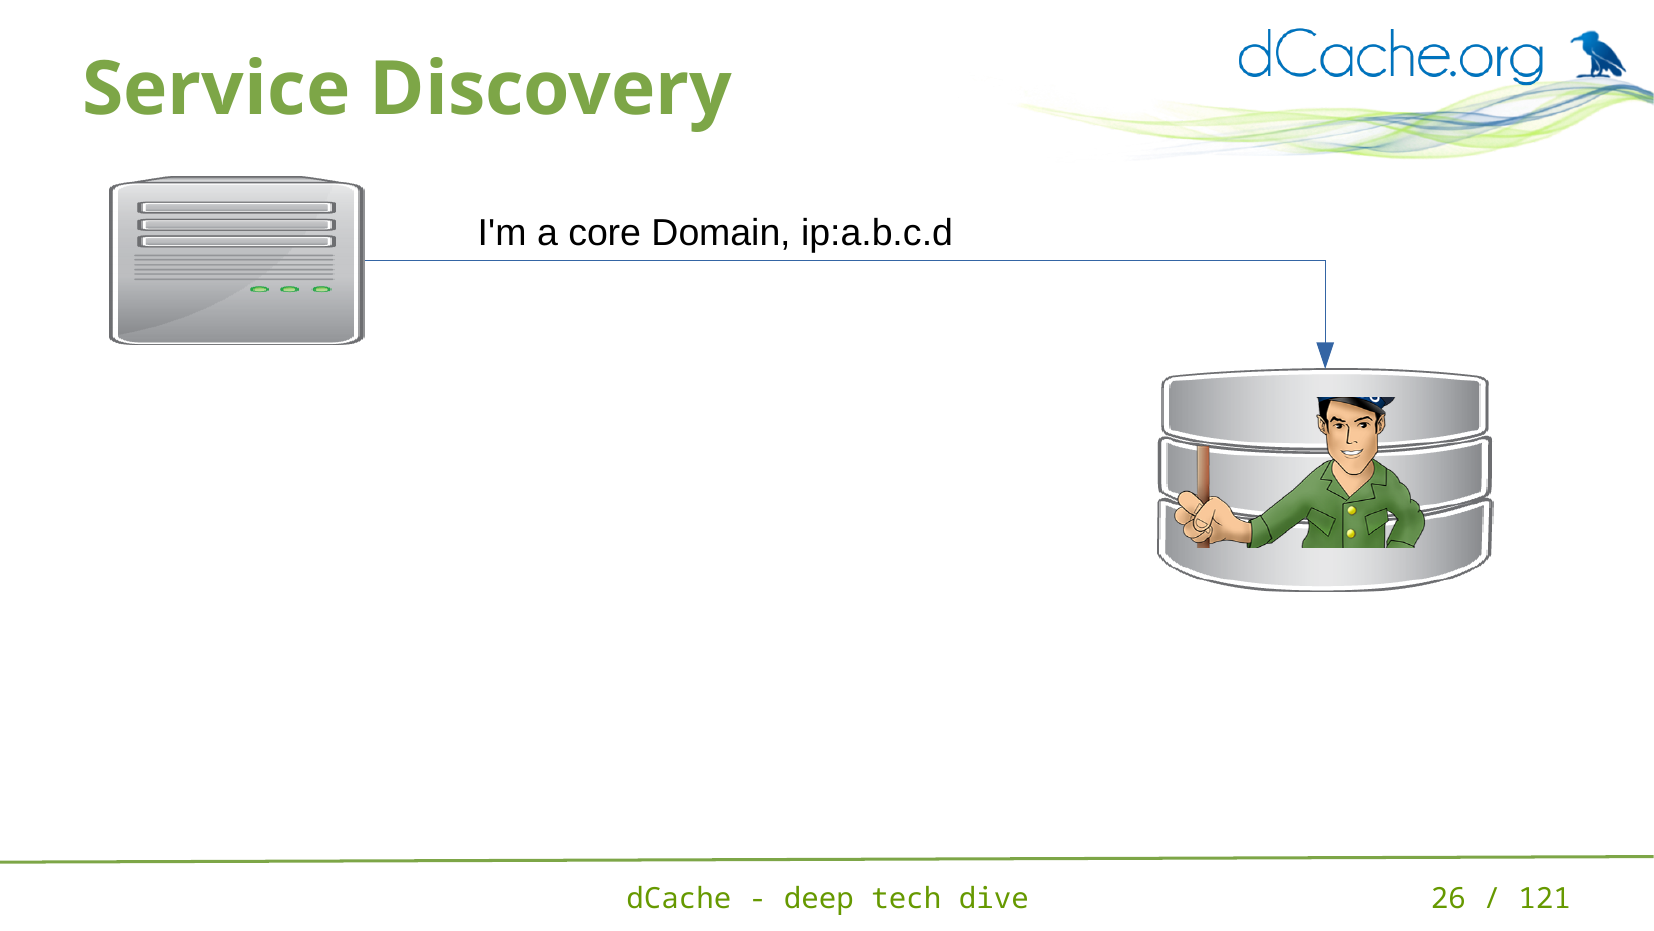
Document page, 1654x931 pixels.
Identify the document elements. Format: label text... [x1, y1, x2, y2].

picture [109, 176, 365, 345]
picture [1157, 368, 1494, 592]
text_box I'm a core Domain, ip:a.b.c.d [462, 204, 969, 260]
picture [956, 16, 1654, 169]
title Service Discovery [82, 40, 1605, 131]
